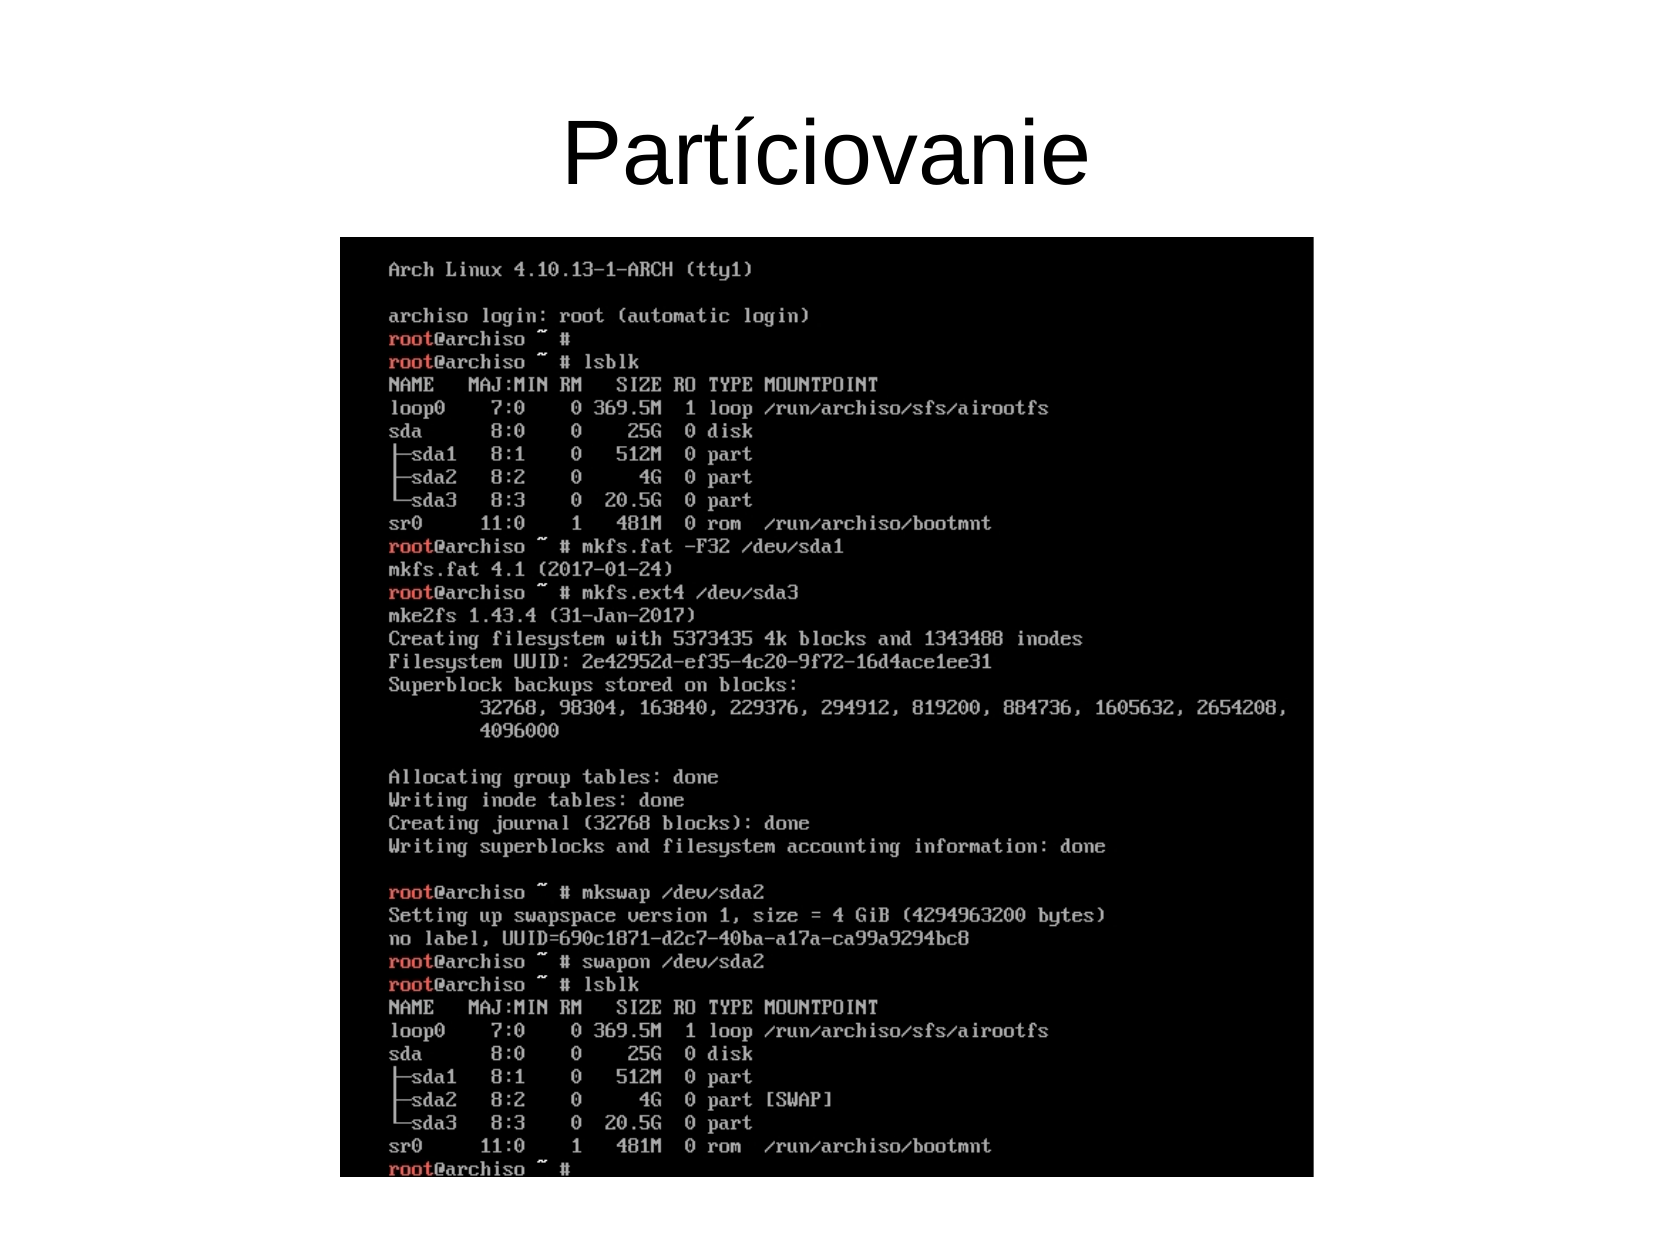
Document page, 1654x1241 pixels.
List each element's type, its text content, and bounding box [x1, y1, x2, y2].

picture [340, 237, 1314, 1177]
title Partíciovanie [82, 49, 1571, 257]
